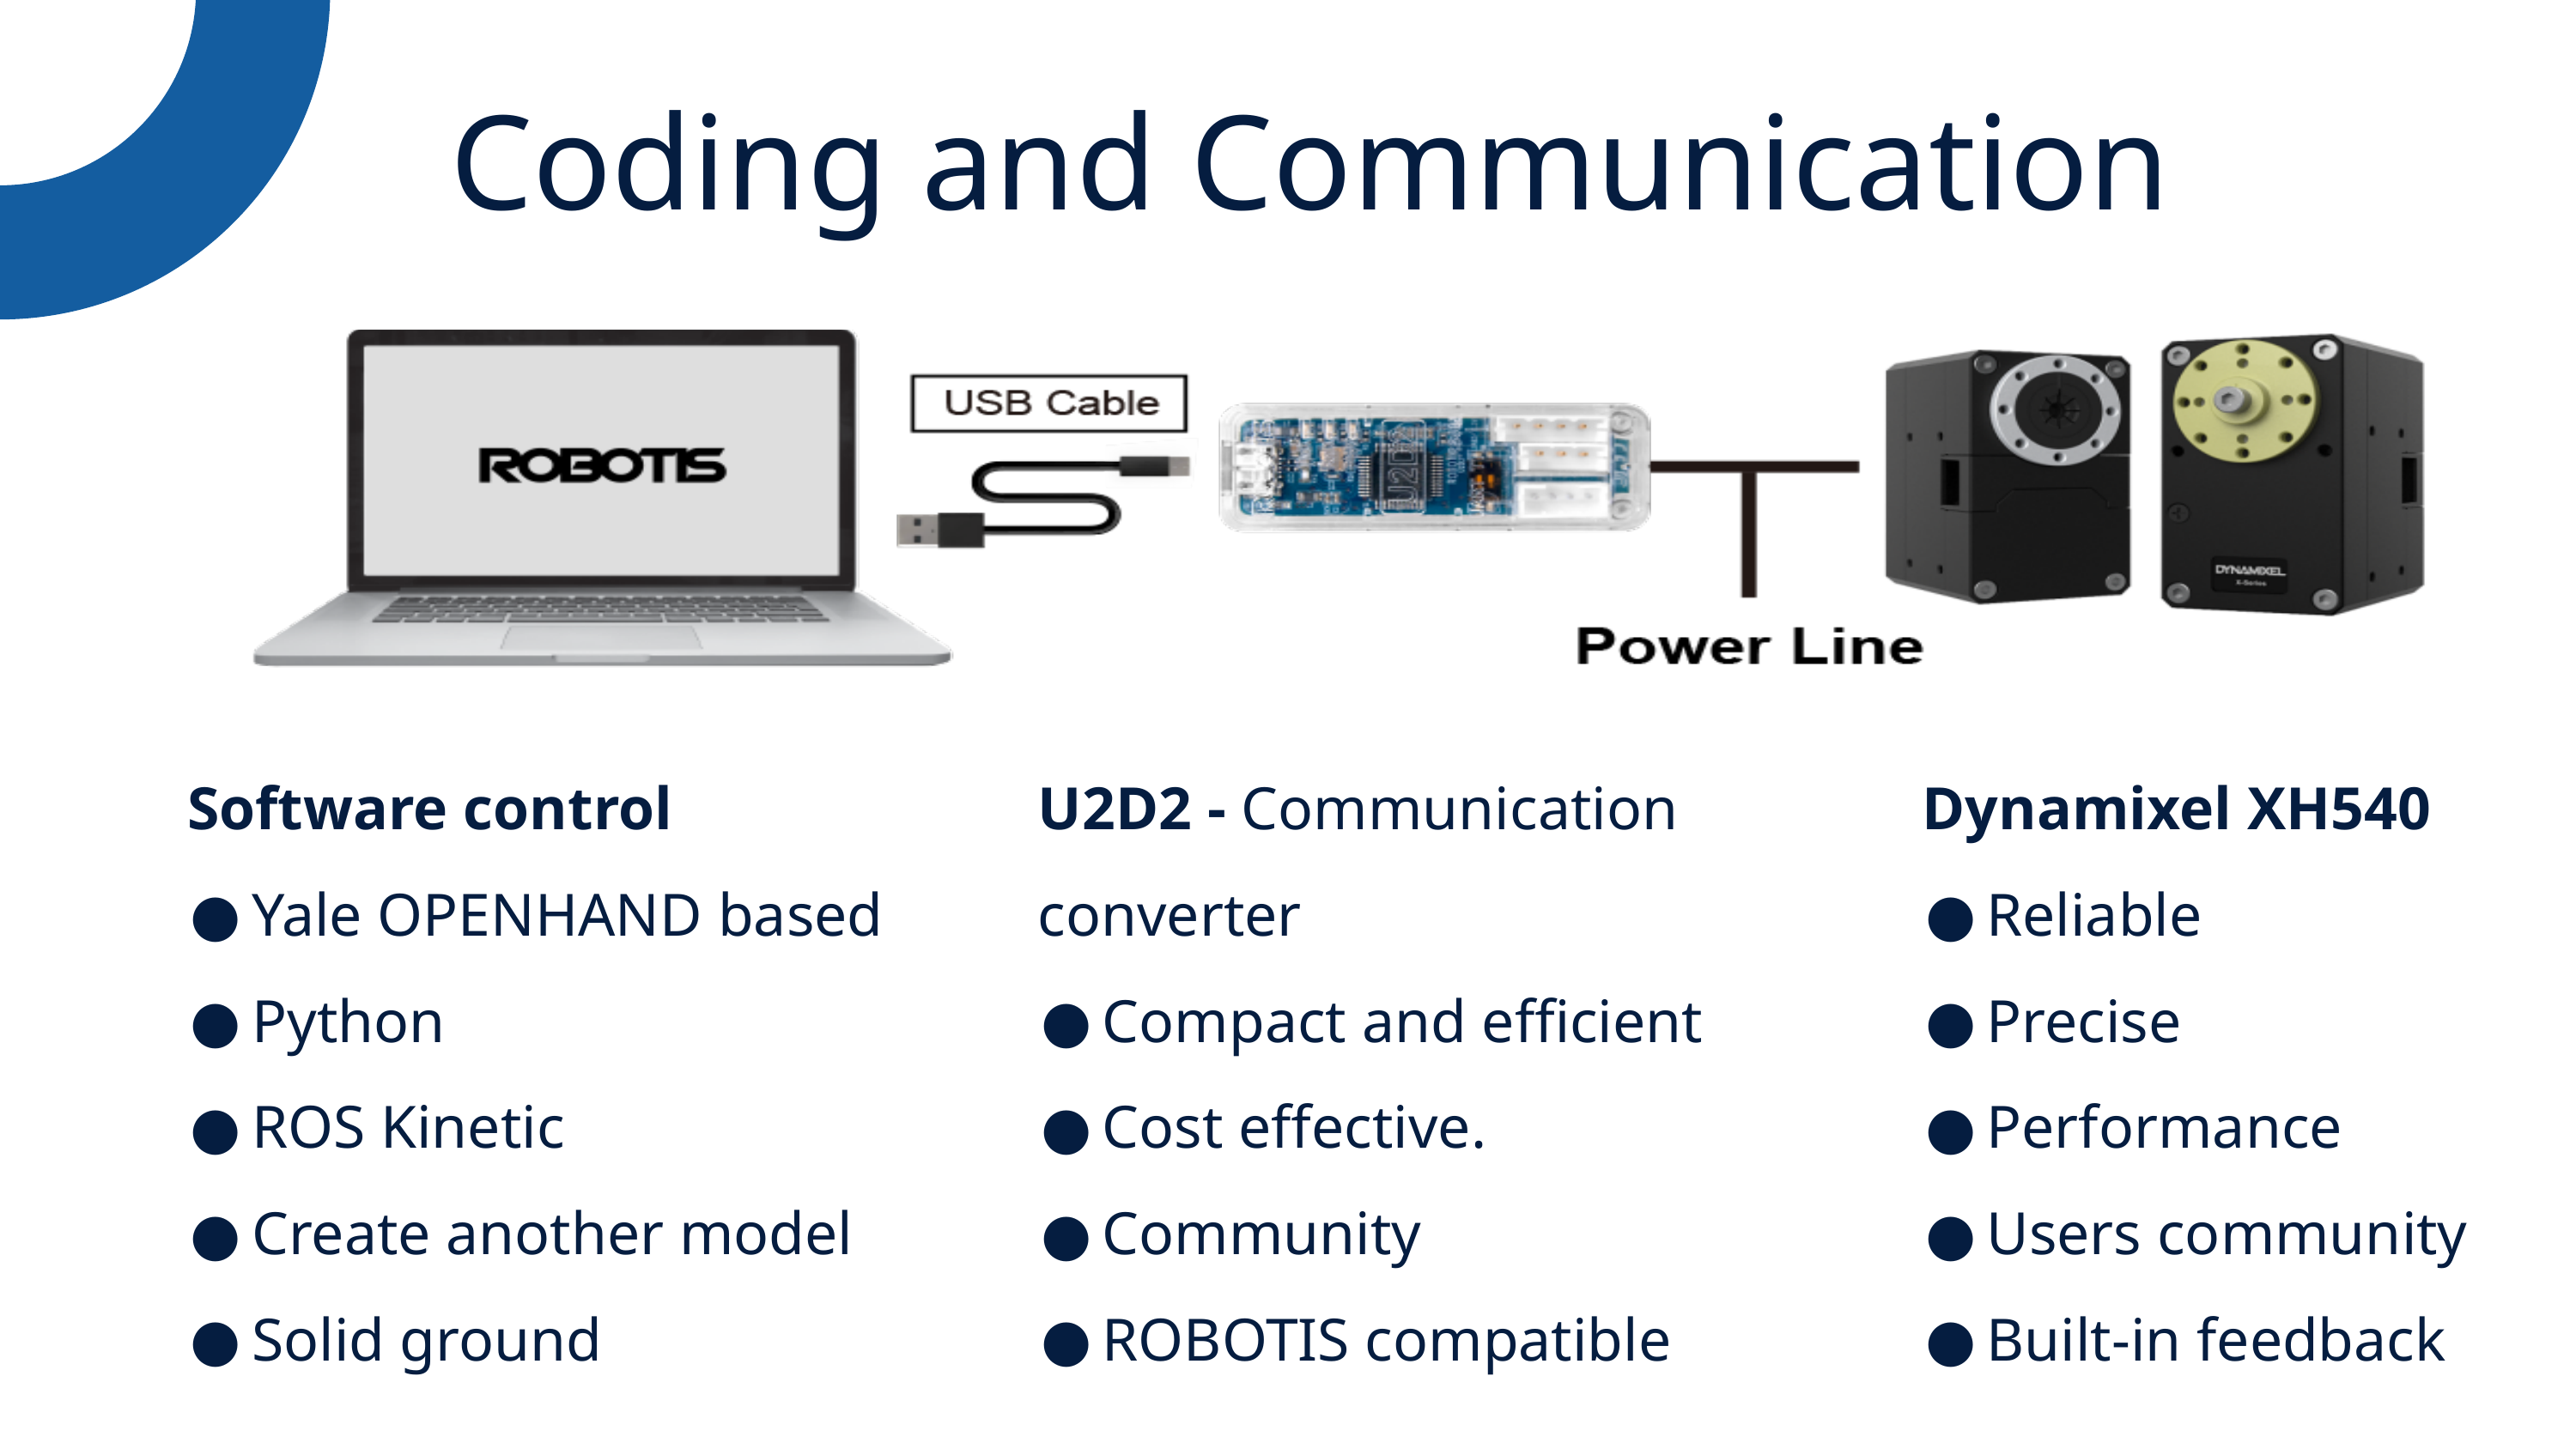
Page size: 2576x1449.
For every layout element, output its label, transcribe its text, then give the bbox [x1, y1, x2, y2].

text_box Coding and Communication [450, 79, 2576, 237]
text_box [0, 0, 264, 253]
text_box Coding and Communication [826, 148, 866, 202]
text_box Dynamixel XH540 Reliable Precise Performance Users community Built-in feedback [1922, 735, 2508, 1449]
text_box U2D2 - Communication converter Compact and efficient Cost effective. Community ROBOTIS compatible [1037, 735, 1806, 1449]
text_box Software control Yale OPENHAND based Python ROS Kinetic Create another model Solid ground [187, 735, 956, 1449]
picture [230, 330, 2434, 712]
